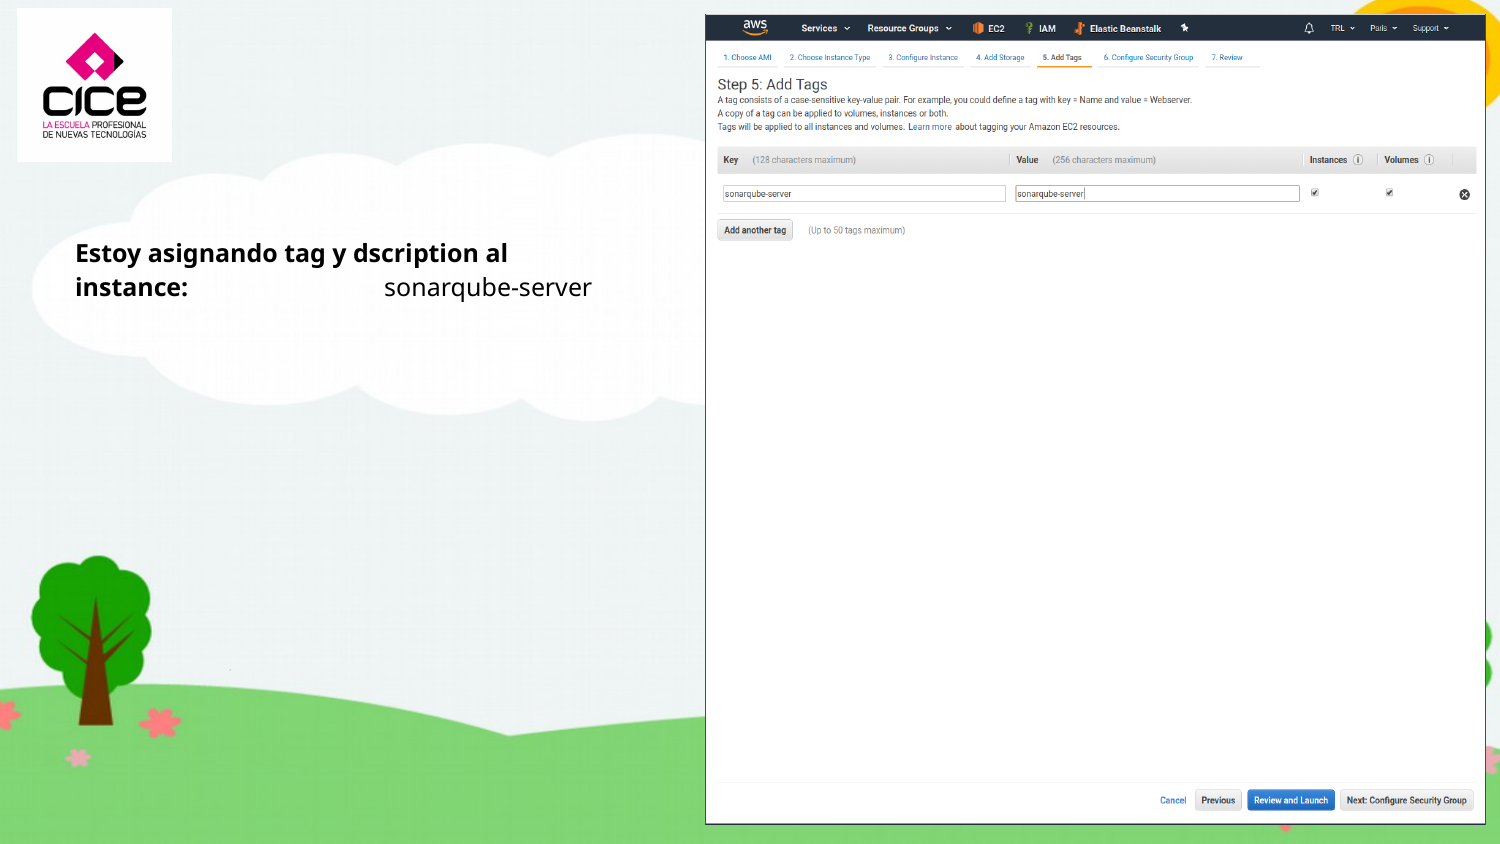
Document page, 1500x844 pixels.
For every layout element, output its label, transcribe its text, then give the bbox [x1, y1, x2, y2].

picture [0, 0, 1500, 844]
title Estoy asignando tag y dscription al instance: sonarqube-server [75, 240, 616, 301]
